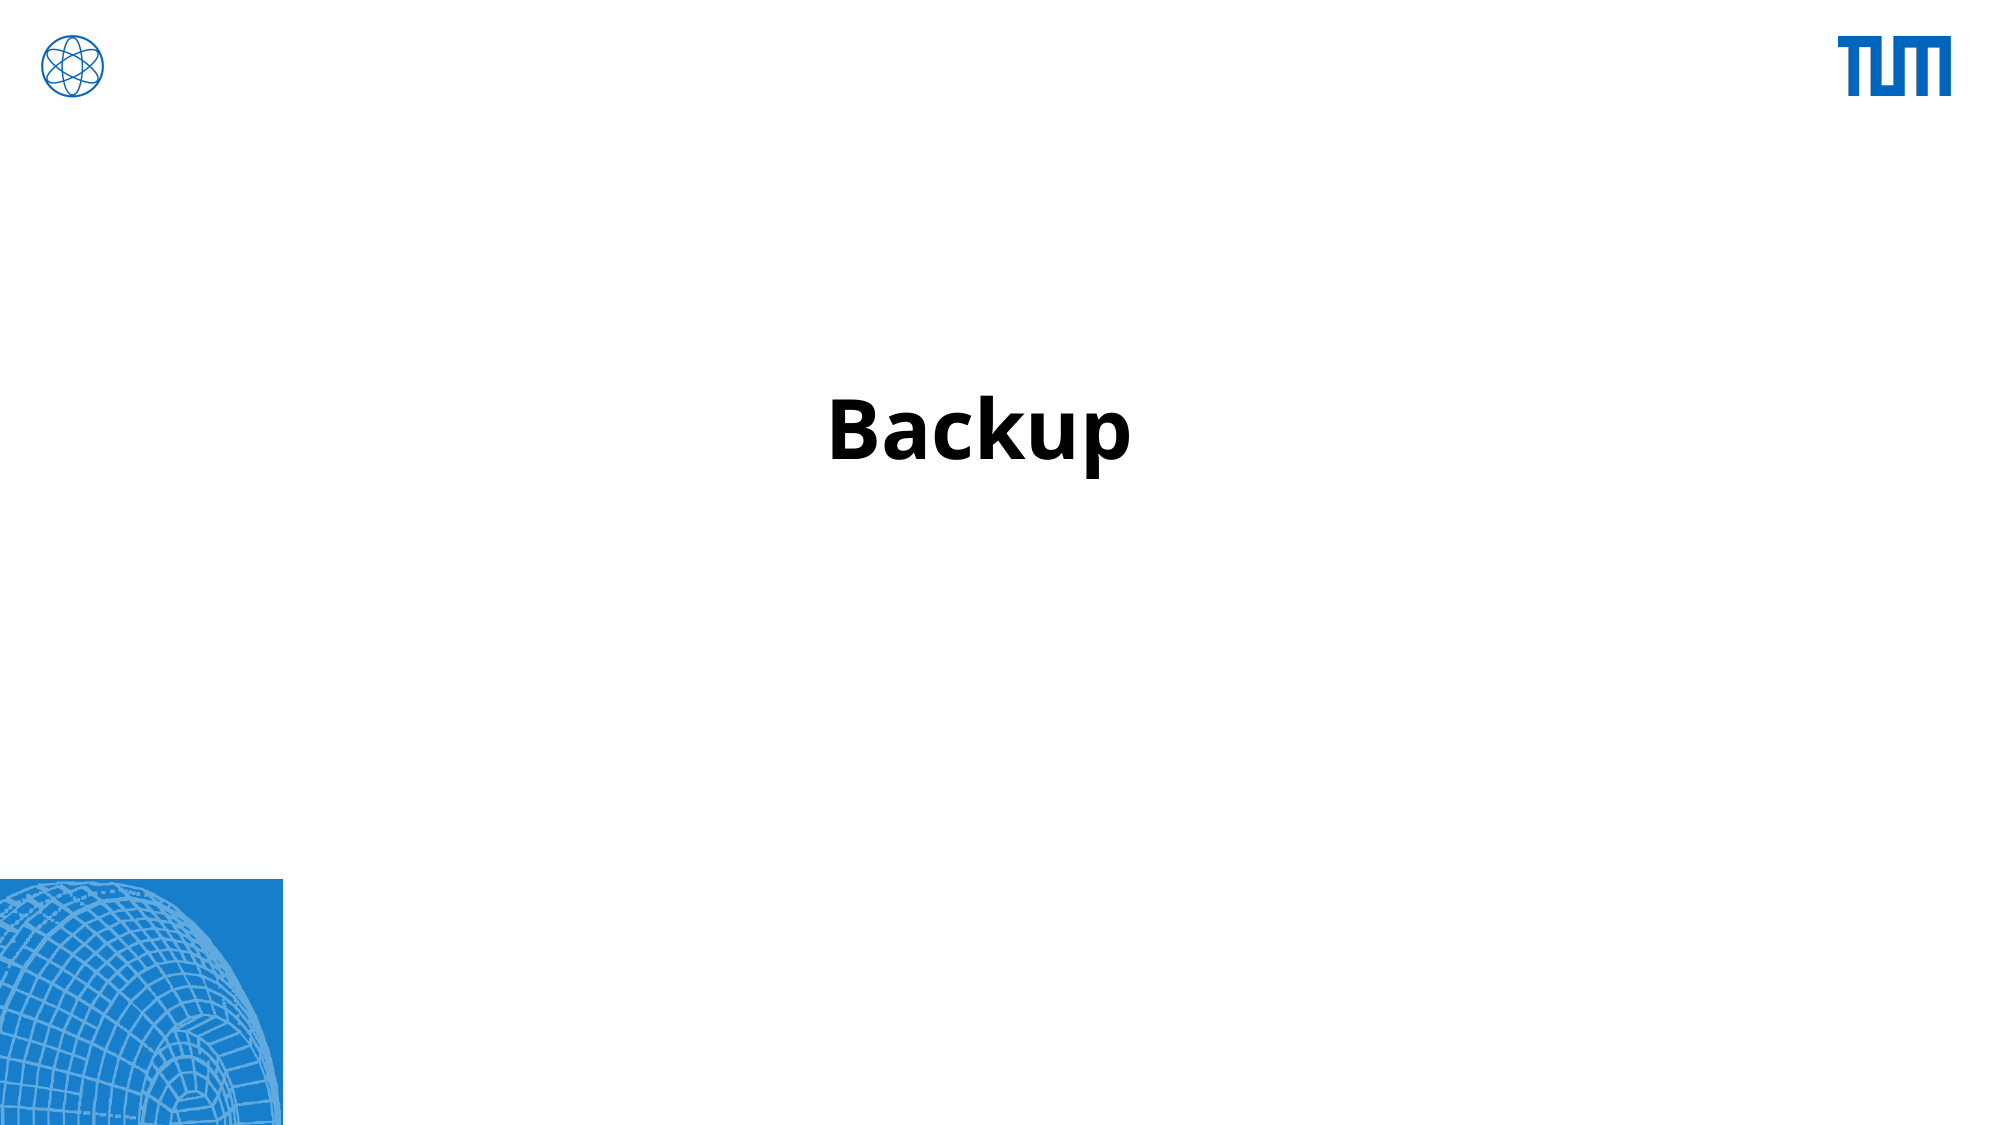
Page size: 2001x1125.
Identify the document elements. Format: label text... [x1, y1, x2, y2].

picture [36, 30, 108, 101]
title Backup [144, 378, 1816, 476]
picture [1838, 36, 1951, 96]
picture [0, 879, 283, 1125]
